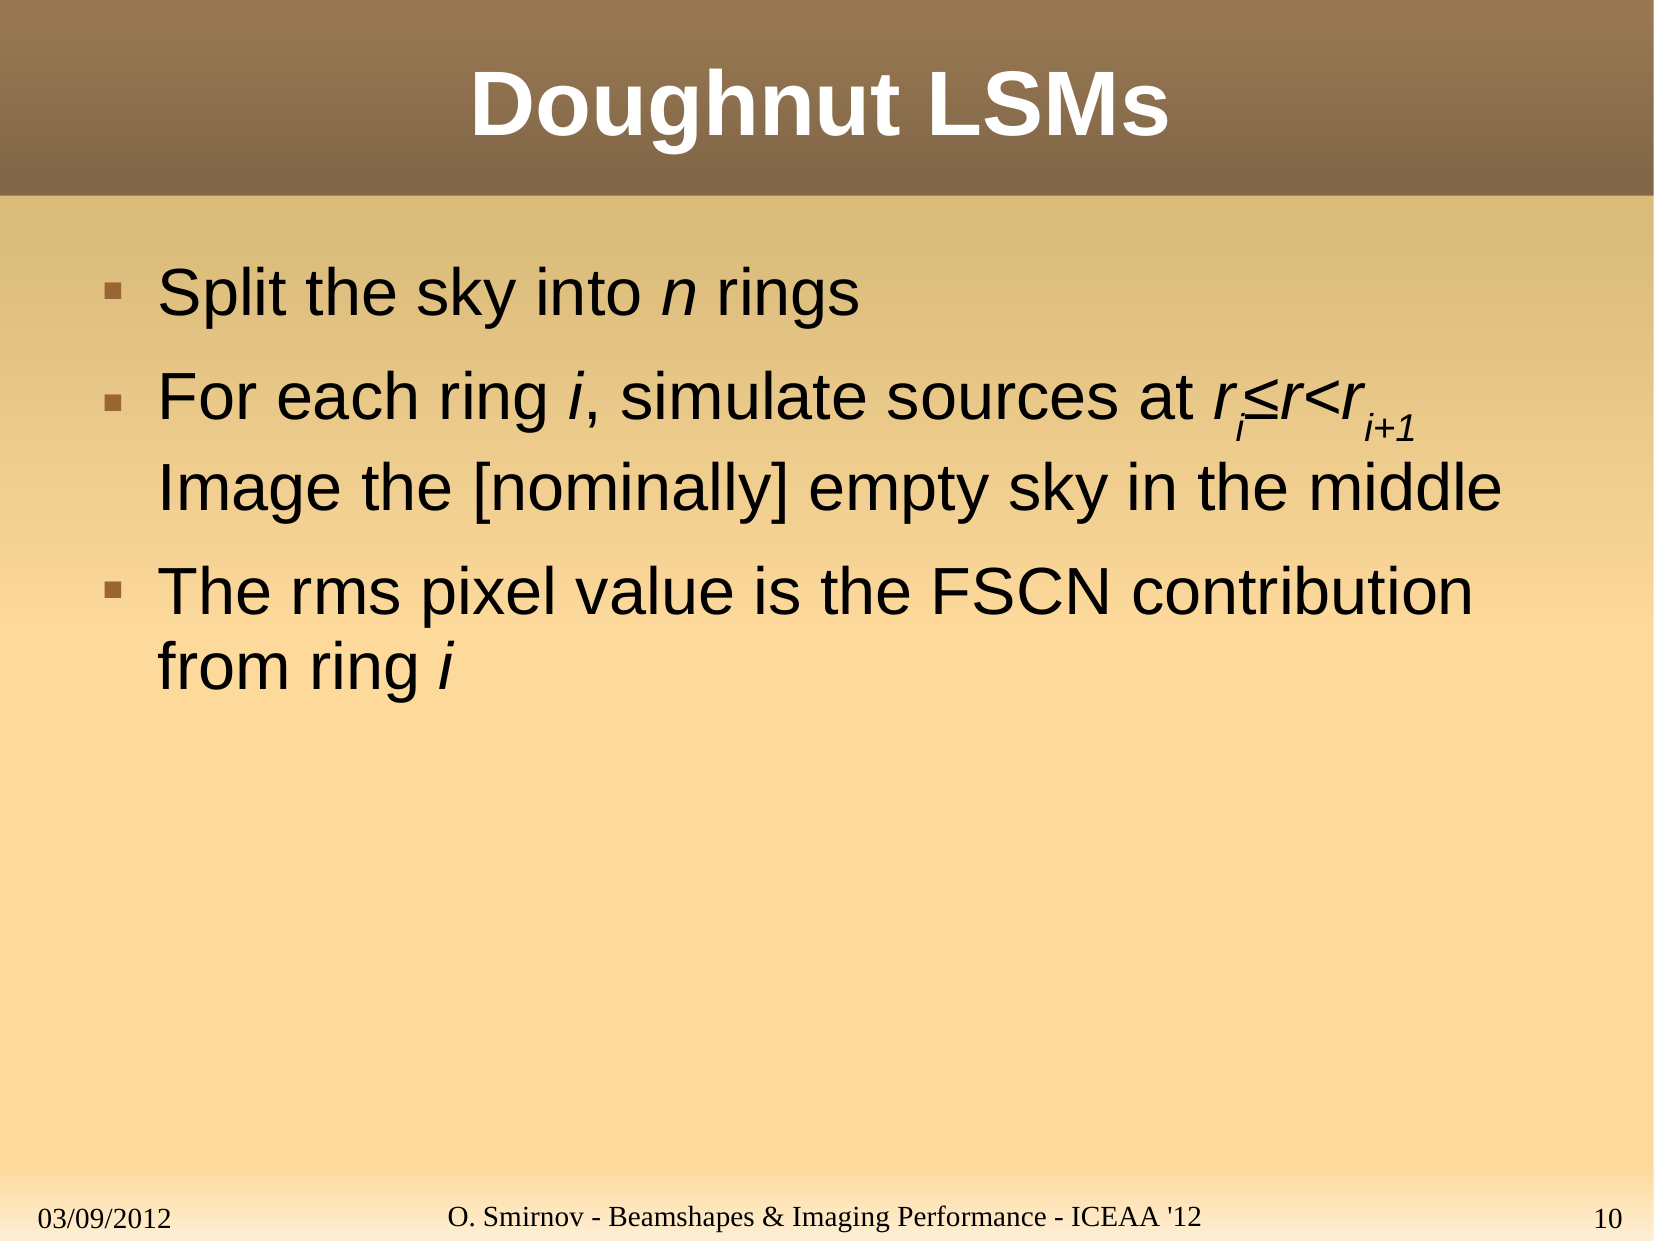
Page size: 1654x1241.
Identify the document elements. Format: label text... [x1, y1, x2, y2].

title Doughnut LSMs [76, 0, 1565, 208]
list Split the sky into n rings For each ring i, simulate sources at ri≤r<ri+1 Image the [nominally] empty sky in the middle The rms pixel value is the FSCN contribution from ring i [86, 255, 1576, 1074]
picture [0, 0, 1654, 1241]
